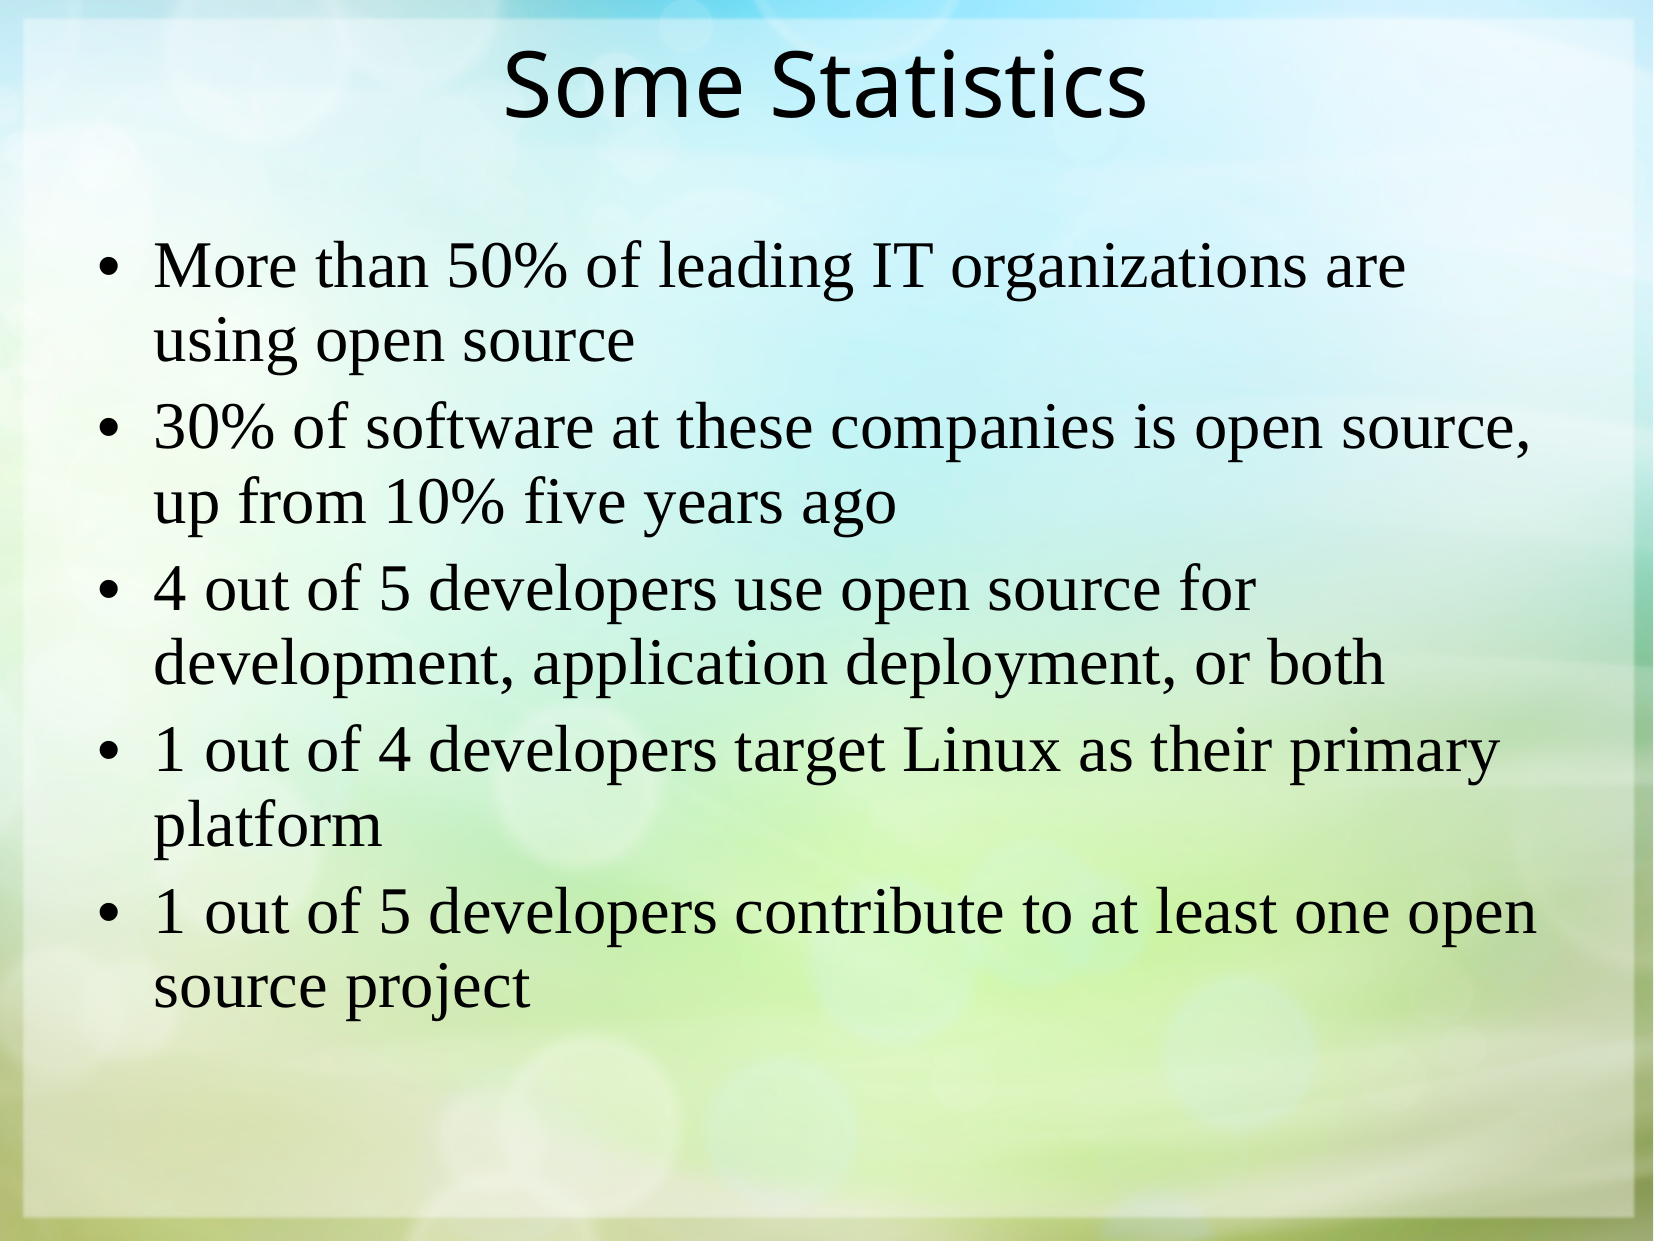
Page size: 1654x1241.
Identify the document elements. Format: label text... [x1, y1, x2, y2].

picture [0, 0, 1654, 1241]
list More than 50% of leading IT organizations are using open source 30% of software at these companies is open source, up from 10% five years ago 4 out of 5 developers use open source for development, application deployment, or both 1 out of 4 developers target Linux as their primary platform 1 out of 5 developers contribute to at least one open source project [82, 220, 1571, 1108]
title Some Statistics [82, 0, 1571, 186]
